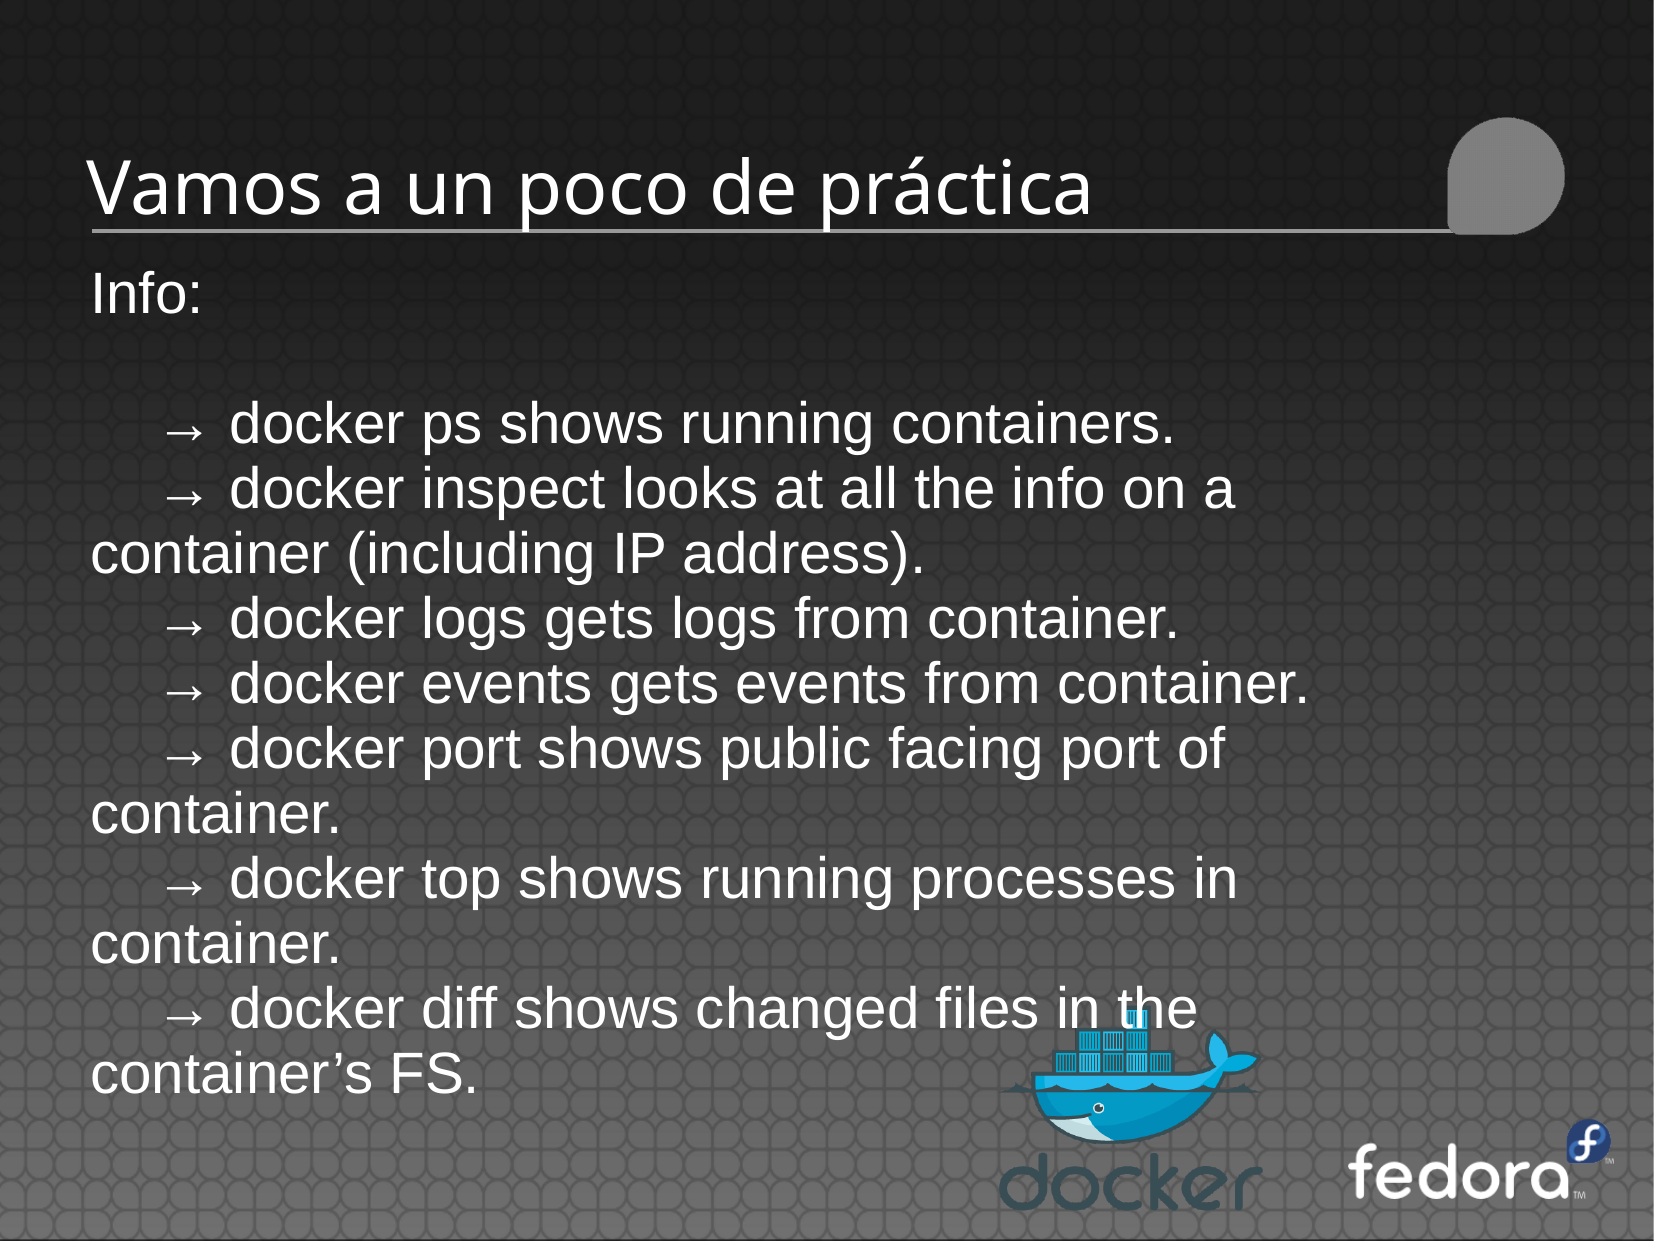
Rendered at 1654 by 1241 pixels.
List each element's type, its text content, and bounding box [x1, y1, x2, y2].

picture [0, 0, 1654, 1241]
text_box Info: → docker ps shows running containers. → docker inspect looks at all the info on a container (including IP address). → docker logs gets logs from container. → docker events gets events from container. → docker port shows public facing port of container. → docker top shows running processes in container. → docker diff shows changed files in the container’s FS. [75, 253, 1426, 1241]
title Vamos a un poco de práctica [86, 117, 1576, 254]
